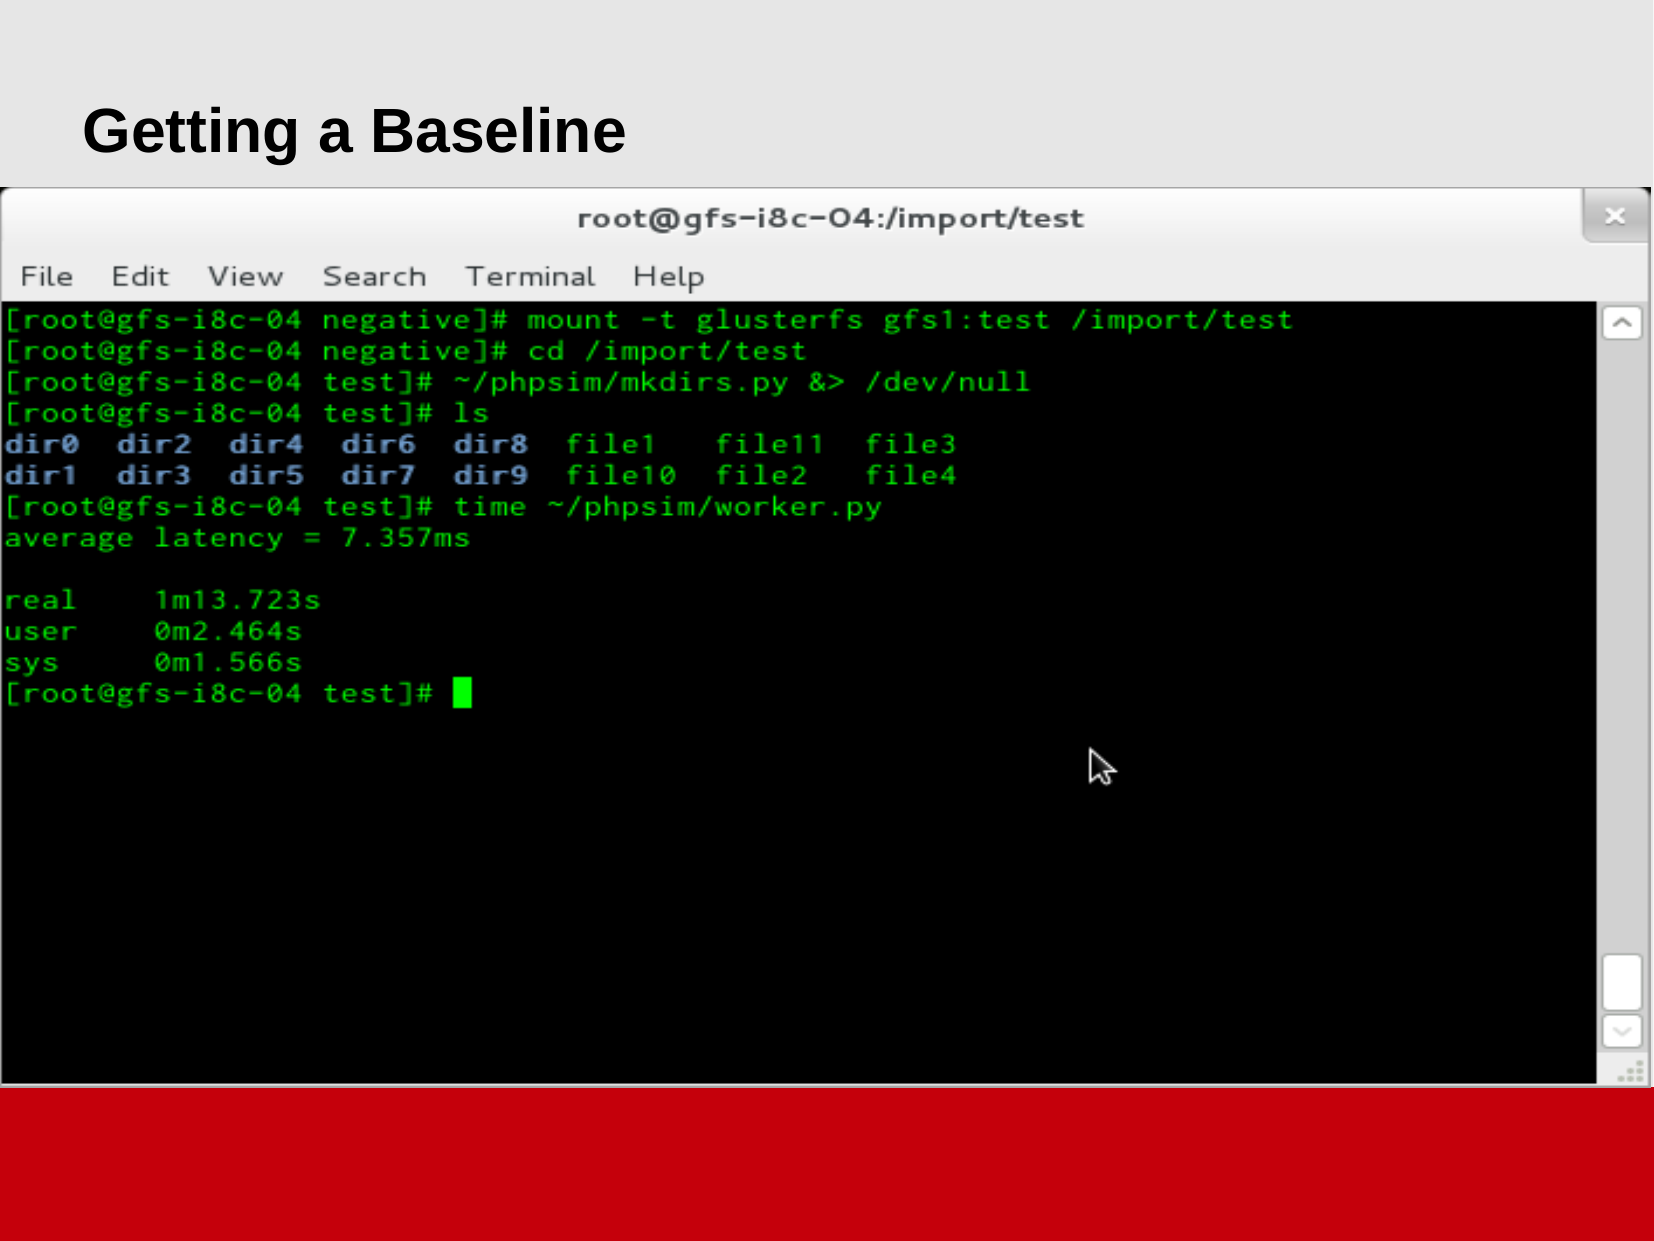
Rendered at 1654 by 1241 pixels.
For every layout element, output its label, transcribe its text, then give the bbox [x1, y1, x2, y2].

picture [0, 187, 1651, 1088]
title Getting a Baseline [82, 37, 1571, 187]
